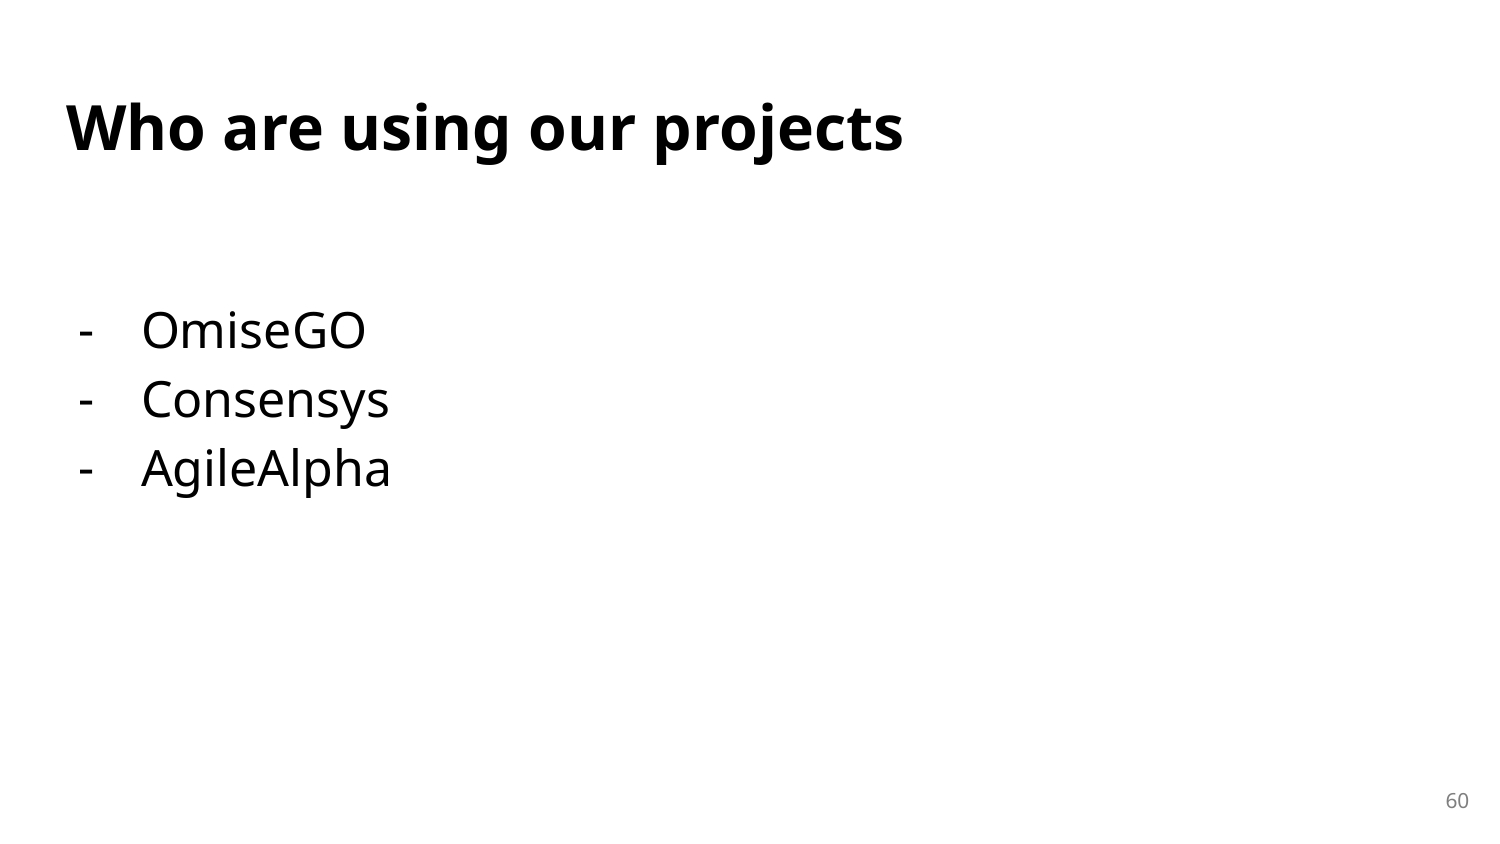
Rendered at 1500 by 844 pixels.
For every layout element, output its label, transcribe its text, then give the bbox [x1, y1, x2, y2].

list OmiseGO Consensys AgileAlpha [51, 274, 1449, 750]
title Who are using our projects [51, 72, 1449, 176]
slide_number <number> [1394, 769, 1484, 834]
